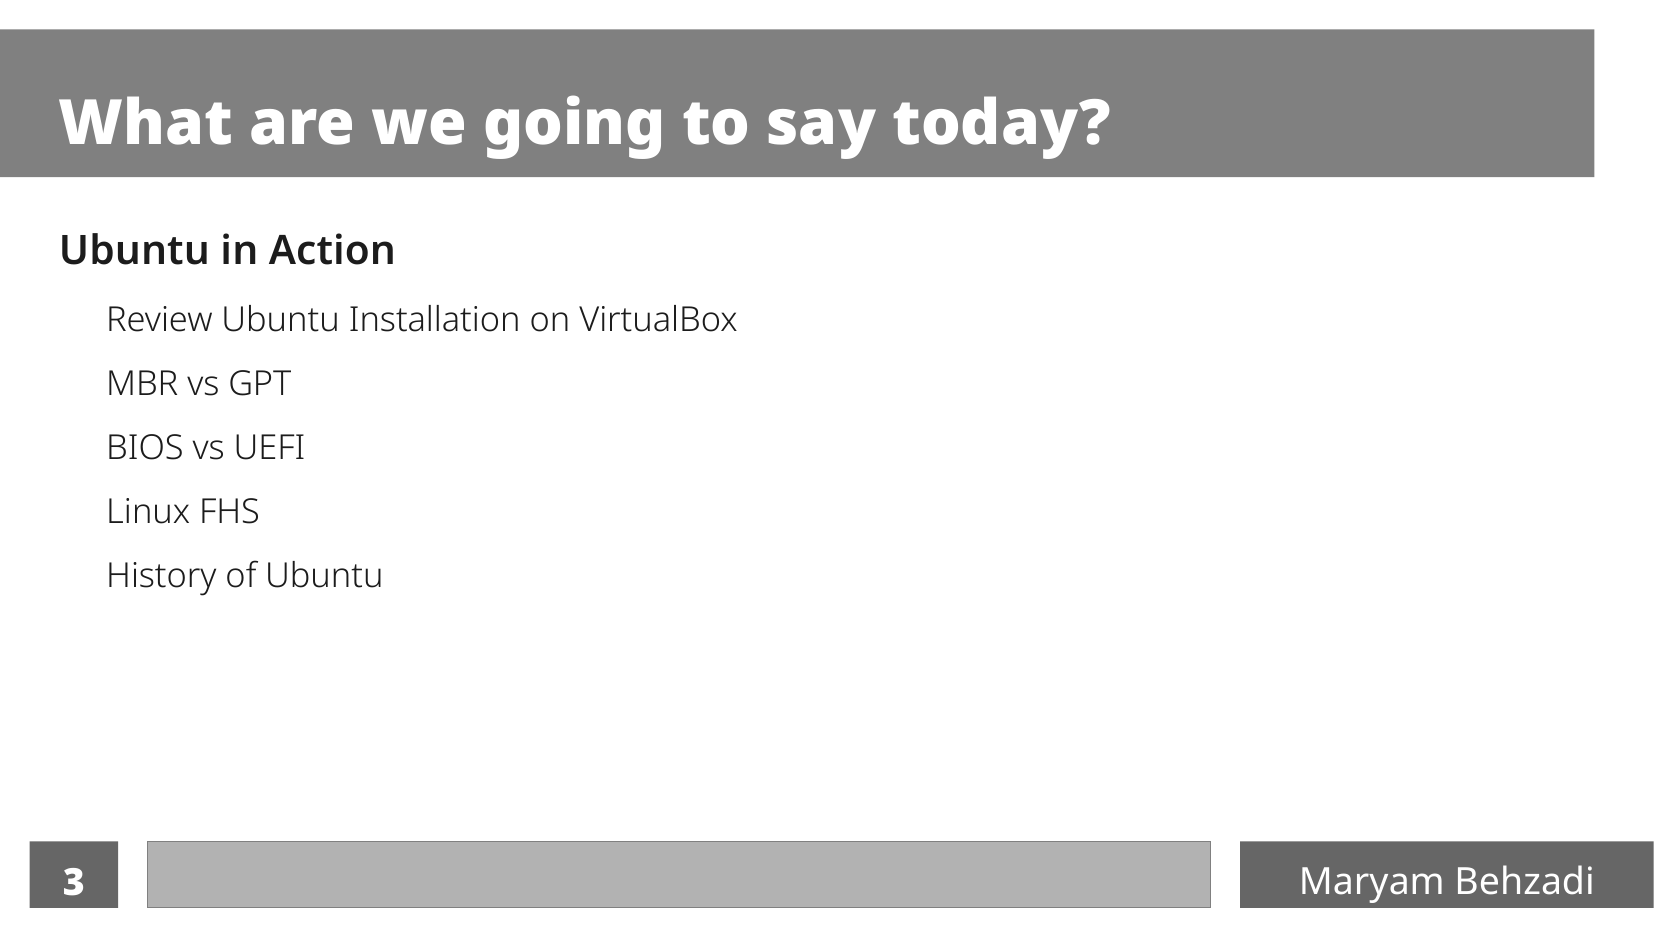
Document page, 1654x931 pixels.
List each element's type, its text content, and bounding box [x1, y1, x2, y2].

title What are we going to say today? [59, 44, 1595, 163]
list Ubuntu in Action Review Ubuntu Installation on VirtualBox MBR vs GPT BIOS vs UEFI Linux FHS History of Ubuntu [59, 221, 1565, 798]
